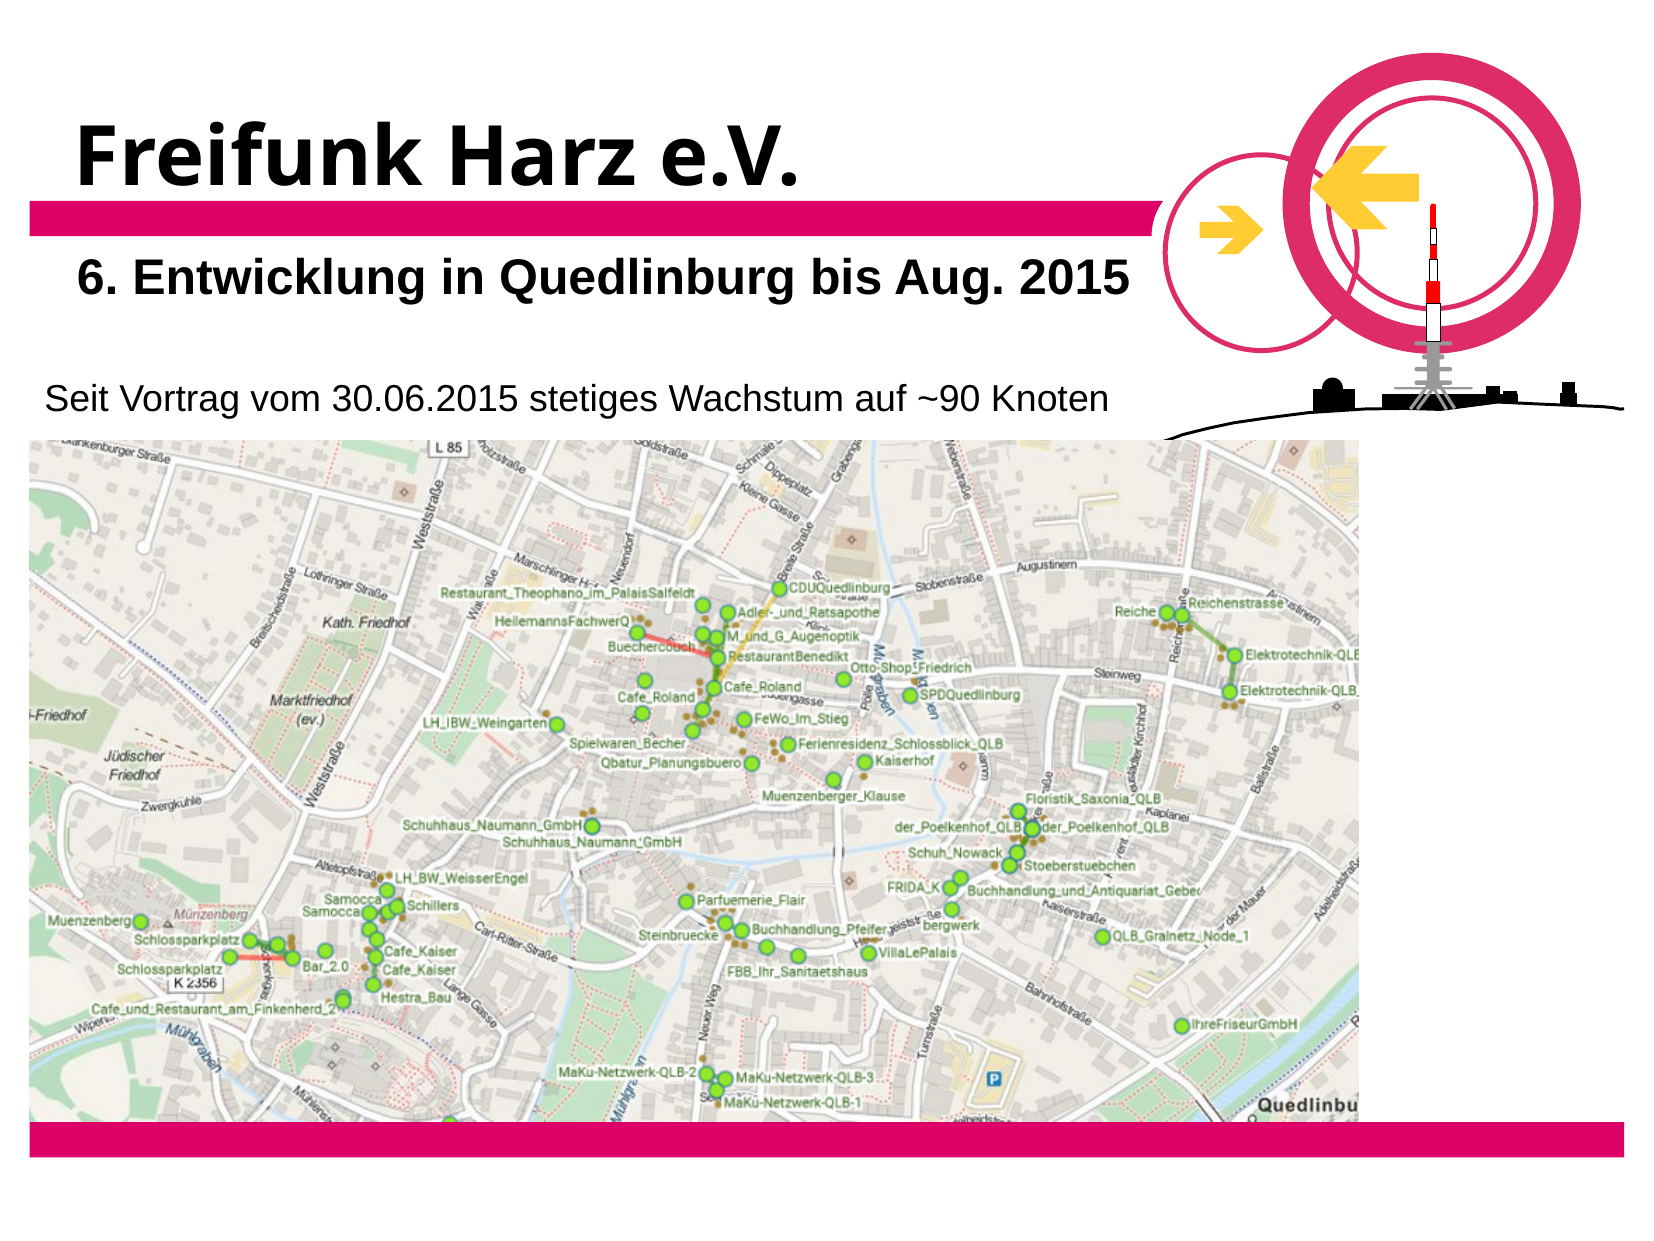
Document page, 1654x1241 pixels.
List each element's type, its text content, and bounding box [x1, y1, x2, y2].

picture [29, 440, 1359, 1123]
text_box Seit Vortrag vom 30.06.2015 stetiges Wachstum auf ~90 Knoten [29, 370, 1182, 440]
subtitle 6. Entwicklung in Quedlinburg bis Aug. 2015 [76, 218, 1152, 337]
